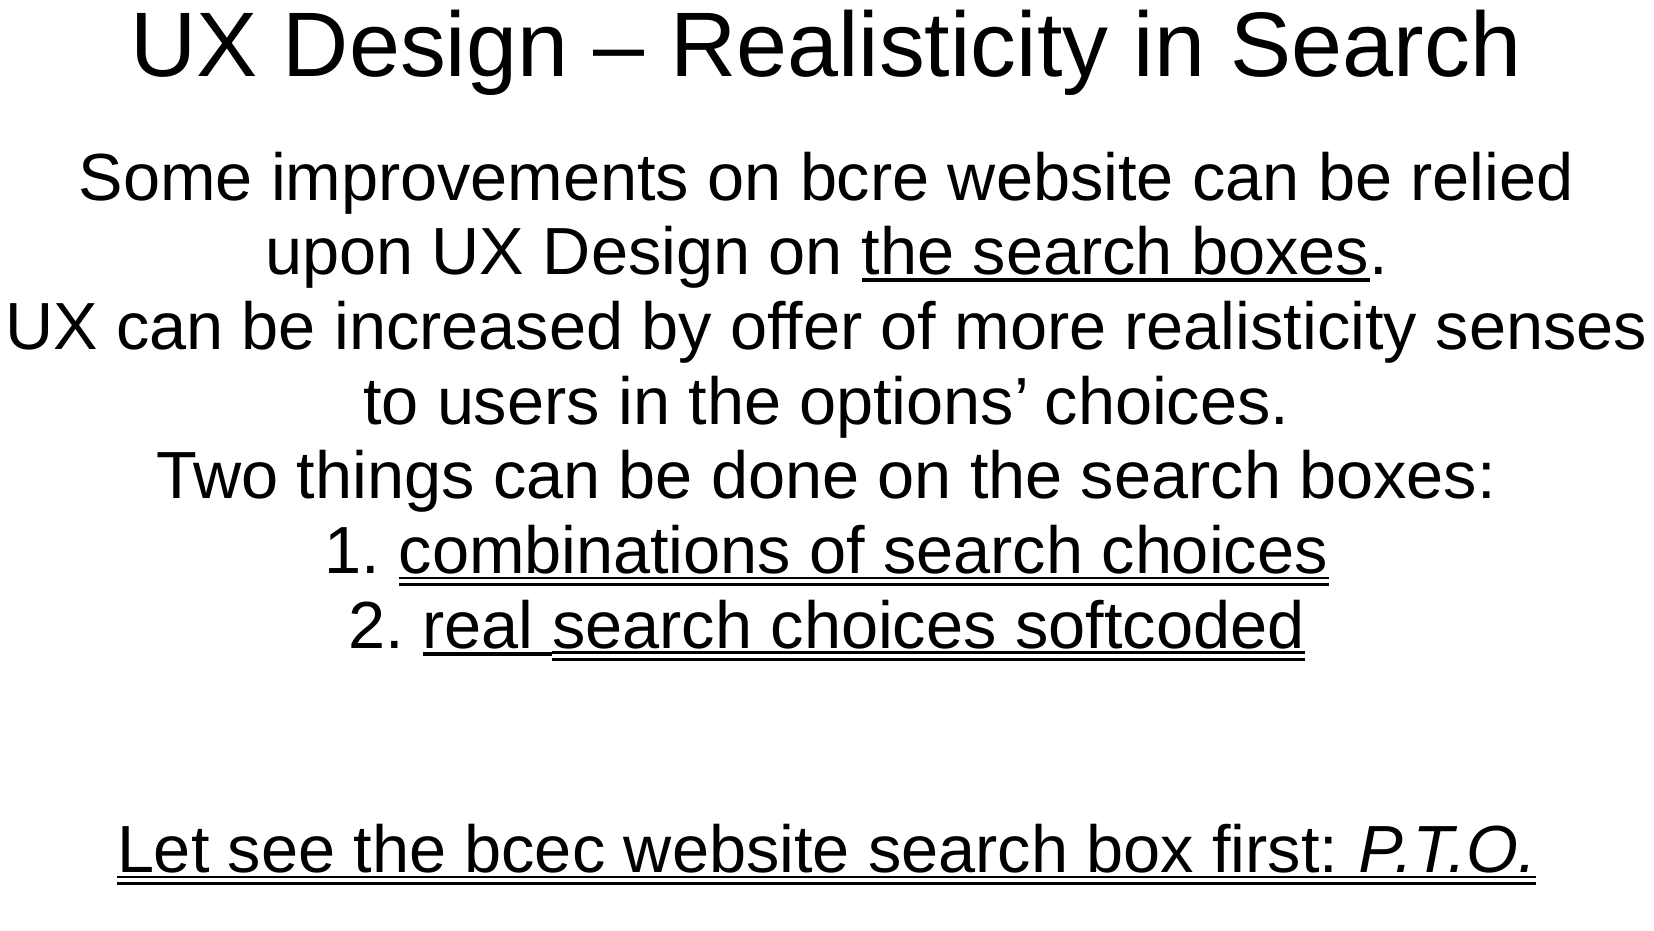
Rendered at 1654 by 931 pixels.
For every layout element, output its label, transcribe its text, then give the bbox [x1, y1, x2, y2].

subtitle Some improvements on bcre website can be relied upon UX Design on the search boxes. UX can be increased by offer of more realisticity senses to users in the options’ choices. Two things can be done on the search boxes: 1. combinations of search choices 2. real search choices softcoded Let see the bcec website search box first: P.T.O. [0, 96, 1654, 931]
title UX Design – Realisticity in Search [0, 0, 1654, 96]
